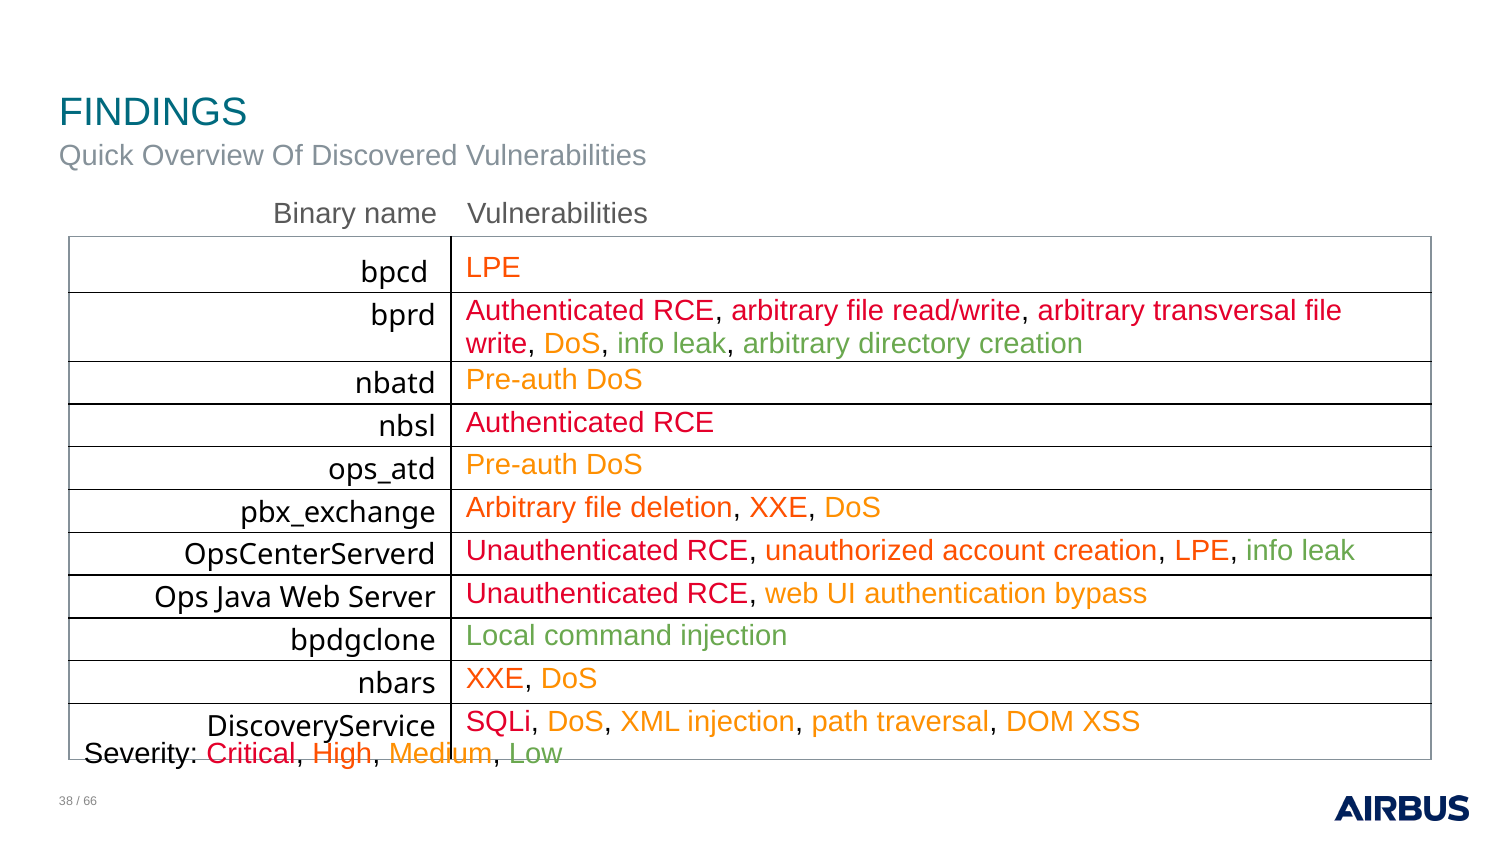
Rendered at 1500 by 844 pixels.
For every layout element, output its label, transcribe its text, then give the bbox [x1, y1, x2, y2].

table_cell bpdgclone [70, 619, 450, 660]
picture [1334, 795, 1469, 821]
text_box Vulnerabilities [452, 178, 1138, 244]
table_cell SQLi, DoS, XML injection, path traversal, DOM XSS [452, 704, 1430, 719]
table_cell Ops Java Web Server [70, 576, 450, 617]
table_cell OpsCenterServerd [70, 533, 450, 574]
table_cell Unauthenticated RCE, unauthorized account creation, LPE, info leak [452, 533, 1430, 574]
table_cell XXE, DoS [452, 661, 1430, 703]
table_cell Unauthenticated RCE, web UI authentication bypass [452, 576, 1430, 617]
table_header bpcd [70, 237, 450, 292]
table_cell Pre-auth DoS [452, 362, 1430, 403]
table_cell Local command injection [452, 619, 1430, 660]
table_cell Pre-auth DoS [452, 447, 1430, 489]
table_cell nbatd [70, 362, 450, 403]
table_cell nbsl [70, 405, 450, 446]
text_box Binary name [146, 178, 452, 244]
table_cell bprd [70, 293, 450, 361]
table_cell DiscoveryService [70, 704, 450, 719]
table_cell Authenticated RCE, arbitrary file read/write, arbitrary transversal file write, DoS, info leak, arbitrary directory creation [452, 293, 1430, 361]
table_header LPE [452, 237, 1430, 292]
table_cell Arbitrary file deletion, XXE, DoS [452, 490, 1430, 532]
table_cell pbx_exchange [70, 490, 450, 532]
text_box Severity: Critical, High, Medium, Low [68, 719, 1431, 785]
title FINDINGS Quick Overview Of Discovered Vulnerabilities [58, 80, 1441, 192]
table_cell nbars [70, 661, 450, 703]
table_cell ops_atd [70, 447, 450, 489]
table_cell Authenticated RCE [452, 405, 1430, 446]
